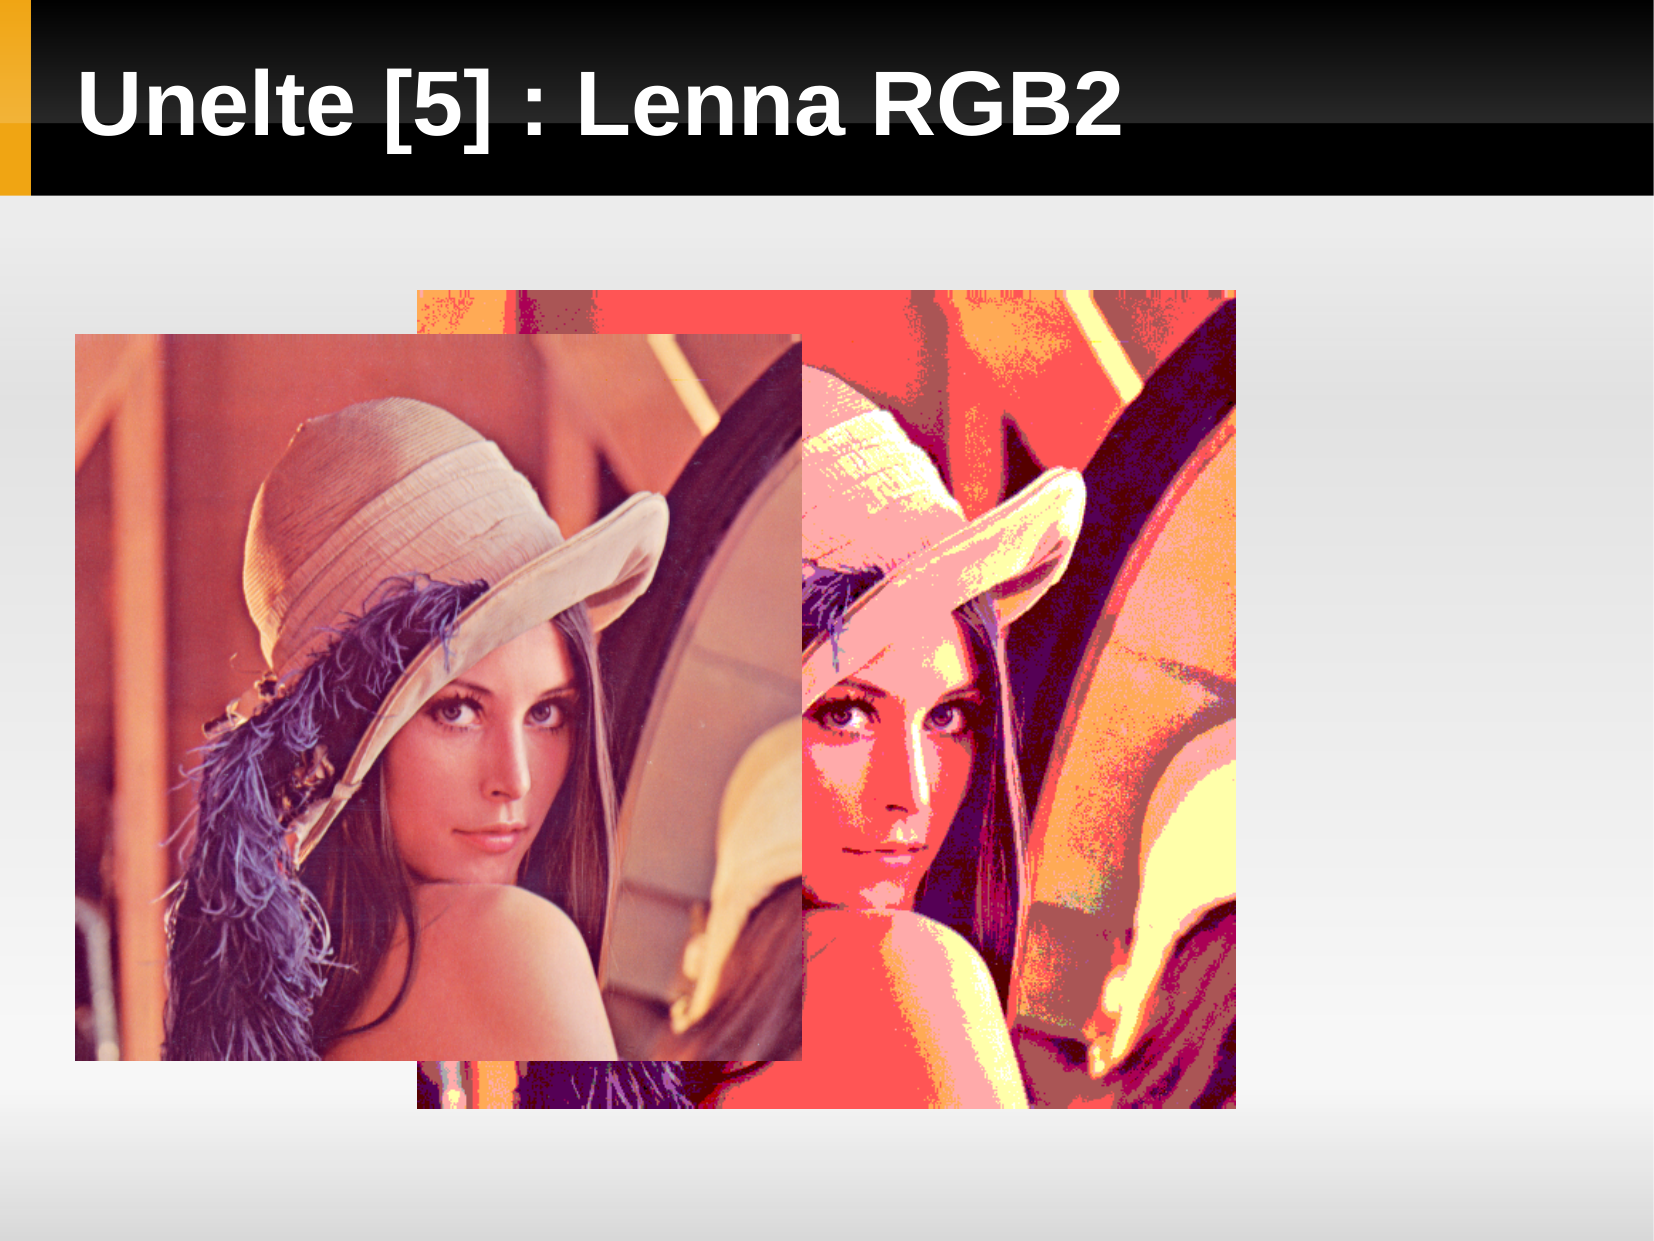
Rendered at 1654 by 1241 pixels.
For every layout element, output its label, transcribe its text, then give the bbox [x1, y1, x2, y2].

title Unelte [5] : Lenna RGB2 [76, 7, 1565, 200]
picture [0, 0, 1654, 1241]
